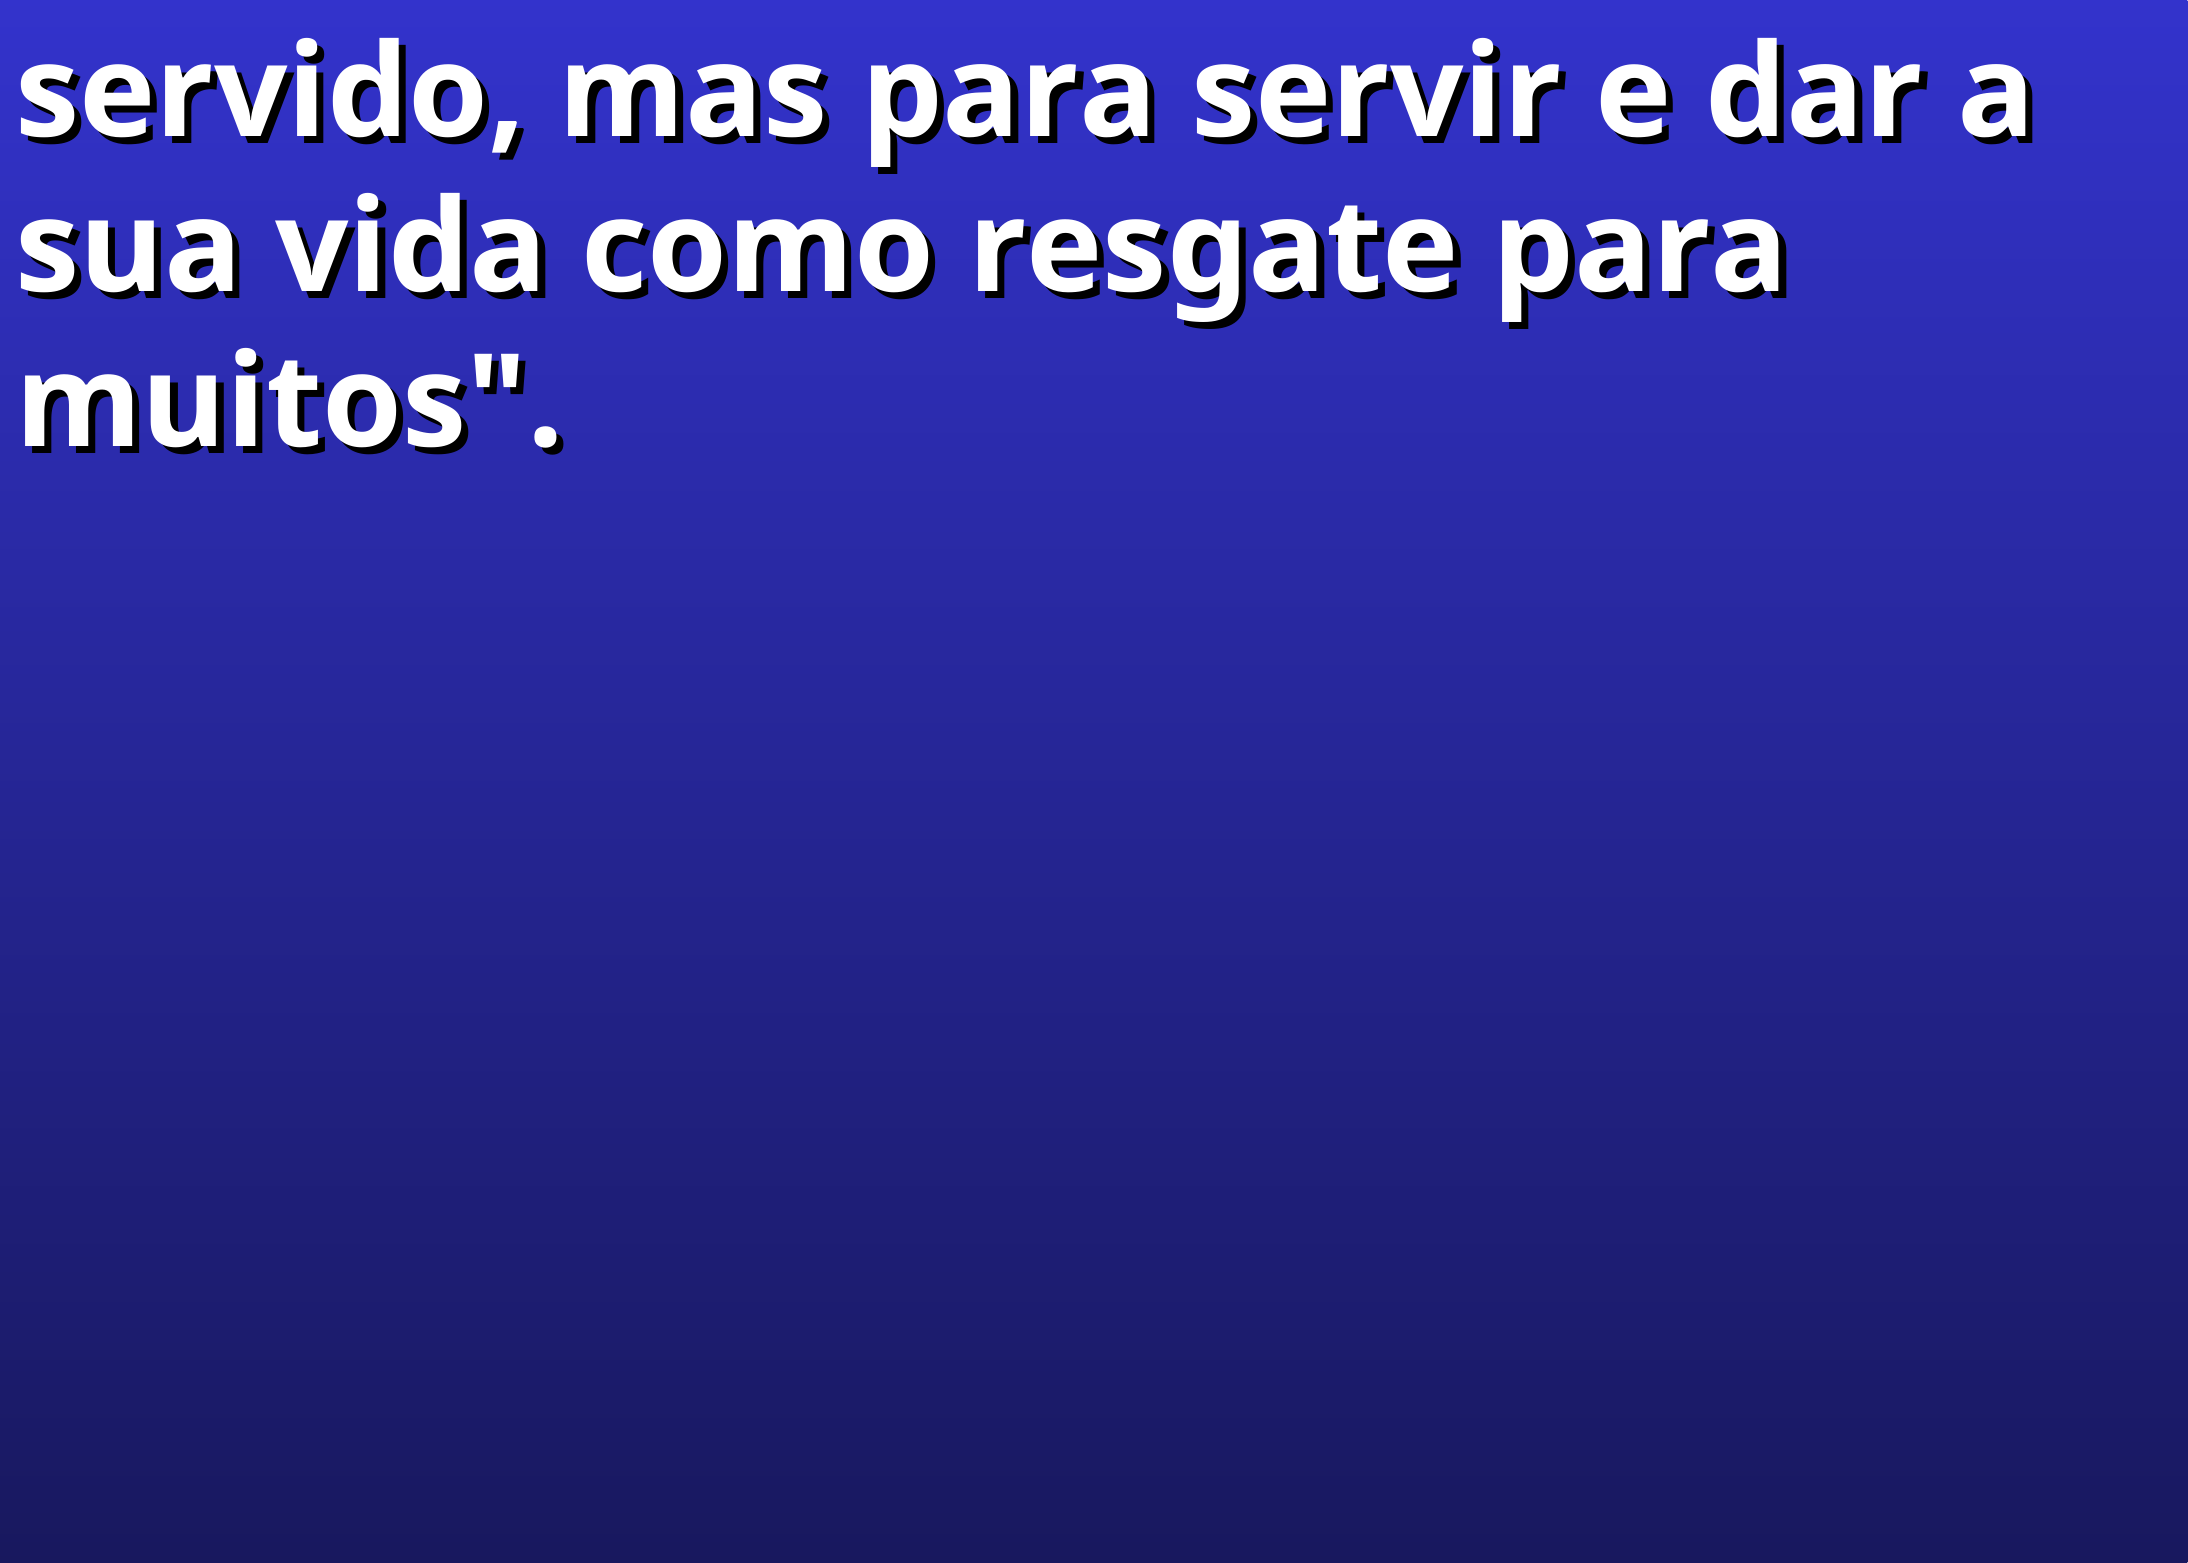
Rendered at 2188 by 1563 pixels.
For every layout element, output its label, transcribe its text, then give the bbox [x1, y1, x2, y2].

text_box servido, mas para servir e dar a sua vida como resgate para muitos". [0, 0, 2188, 480]
